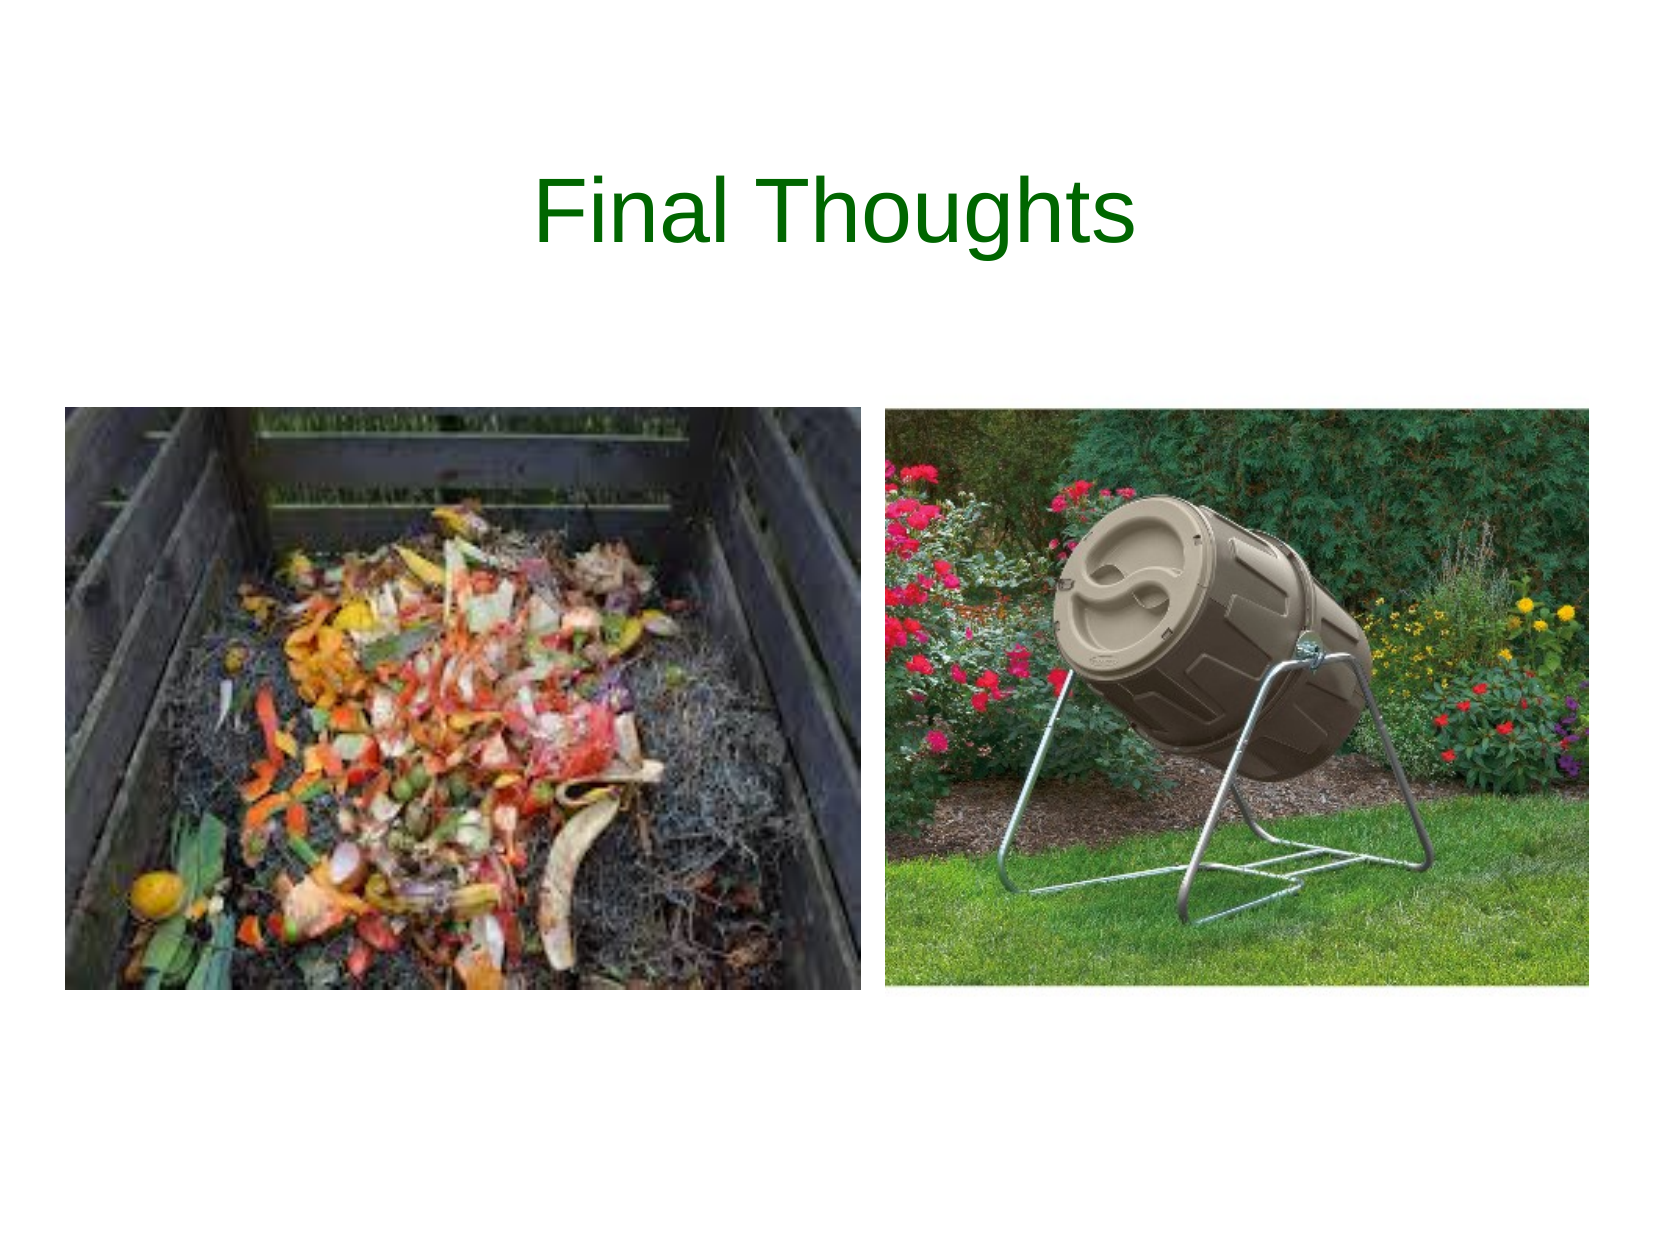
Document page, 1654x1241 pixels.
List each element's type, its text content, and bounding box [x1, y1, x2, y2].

picture [885, 346, 1589, 1051]
picture [65, 407, 861, 991]
title Final Thoughts [180, 97, 1456, 316]
